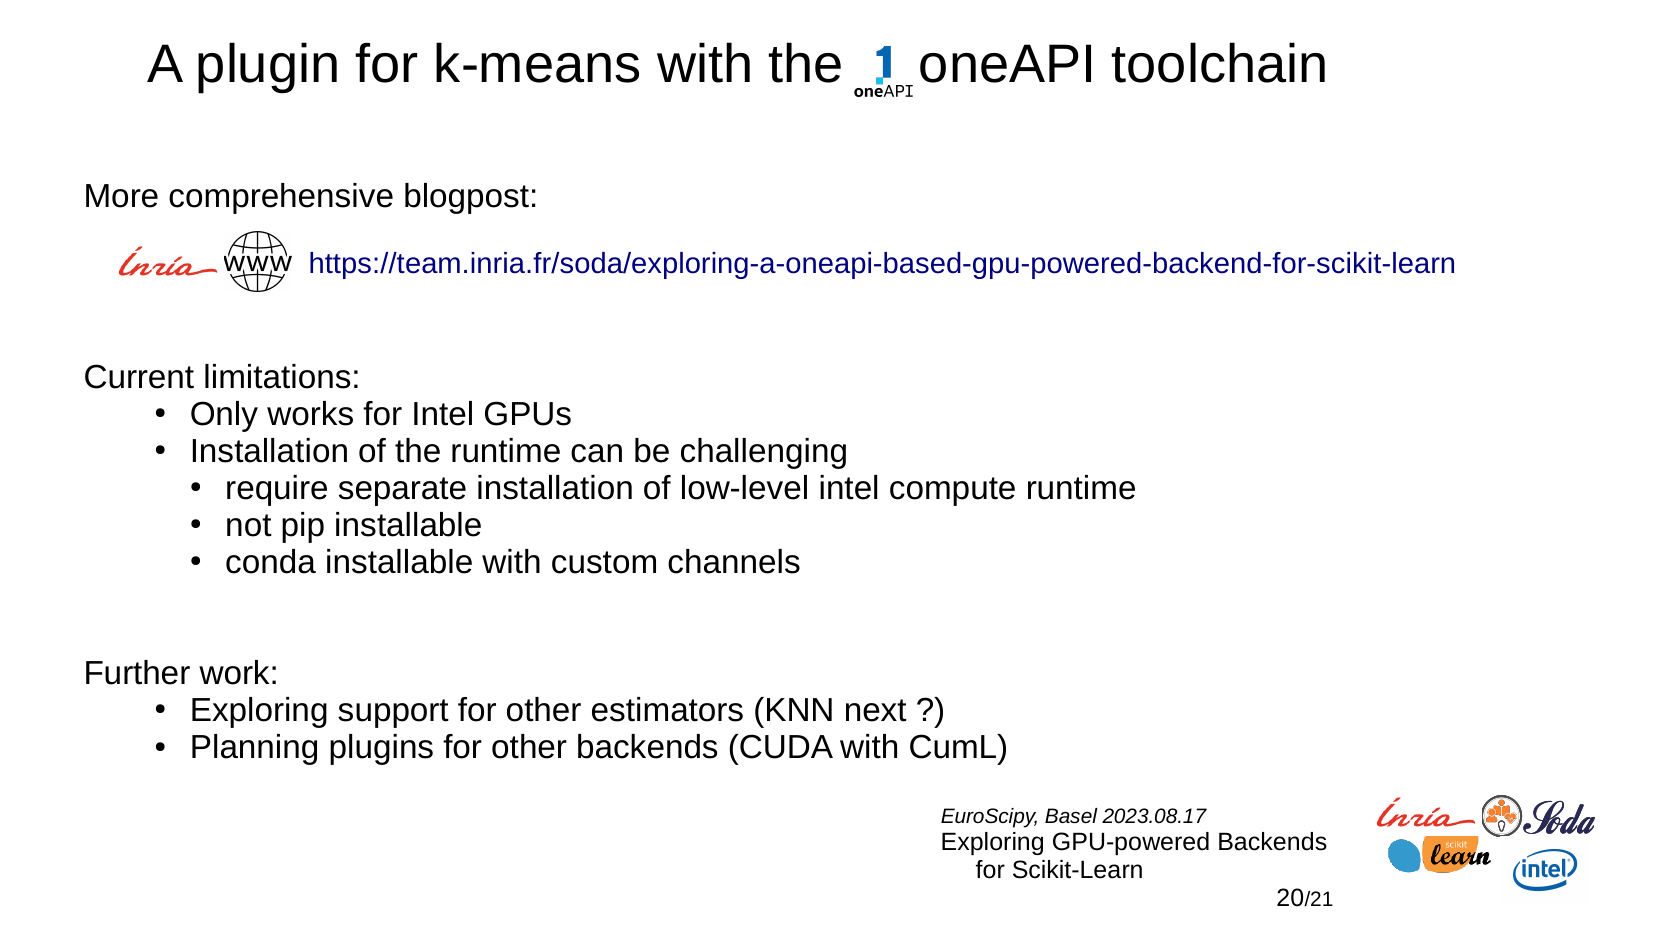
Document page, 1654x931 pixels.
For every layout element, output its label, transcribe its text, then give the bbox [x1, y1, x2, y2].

picture [116, 231, 292, 292]
text_box A plugin for k-means with the oneAPI toolchain [132, 25, 1477, 127]
text_box More comprehensive blogpost: https://team.inria.fr/soda/exploring-a-oneapi-based-gpu-powered-backend-for-scikit-learn Current limitations: Only works for Intel GPUs Installation of the runtime can be challenging require separate installation of low-level intel compute runtime not pip installable conda installable with custom channels Further work: Exploring support for other estimators (KNN next ?) Planning plugins for other backends (CUDA with CumL) [68, 127, 1614, 815]
text_box EuroScipy, Basel 2023.08.17 Exploring GPU-powered Backends for Scikit-Learn 20/21 [862, 713, 1654, 931]
picture [826, 39, 941, 104]
